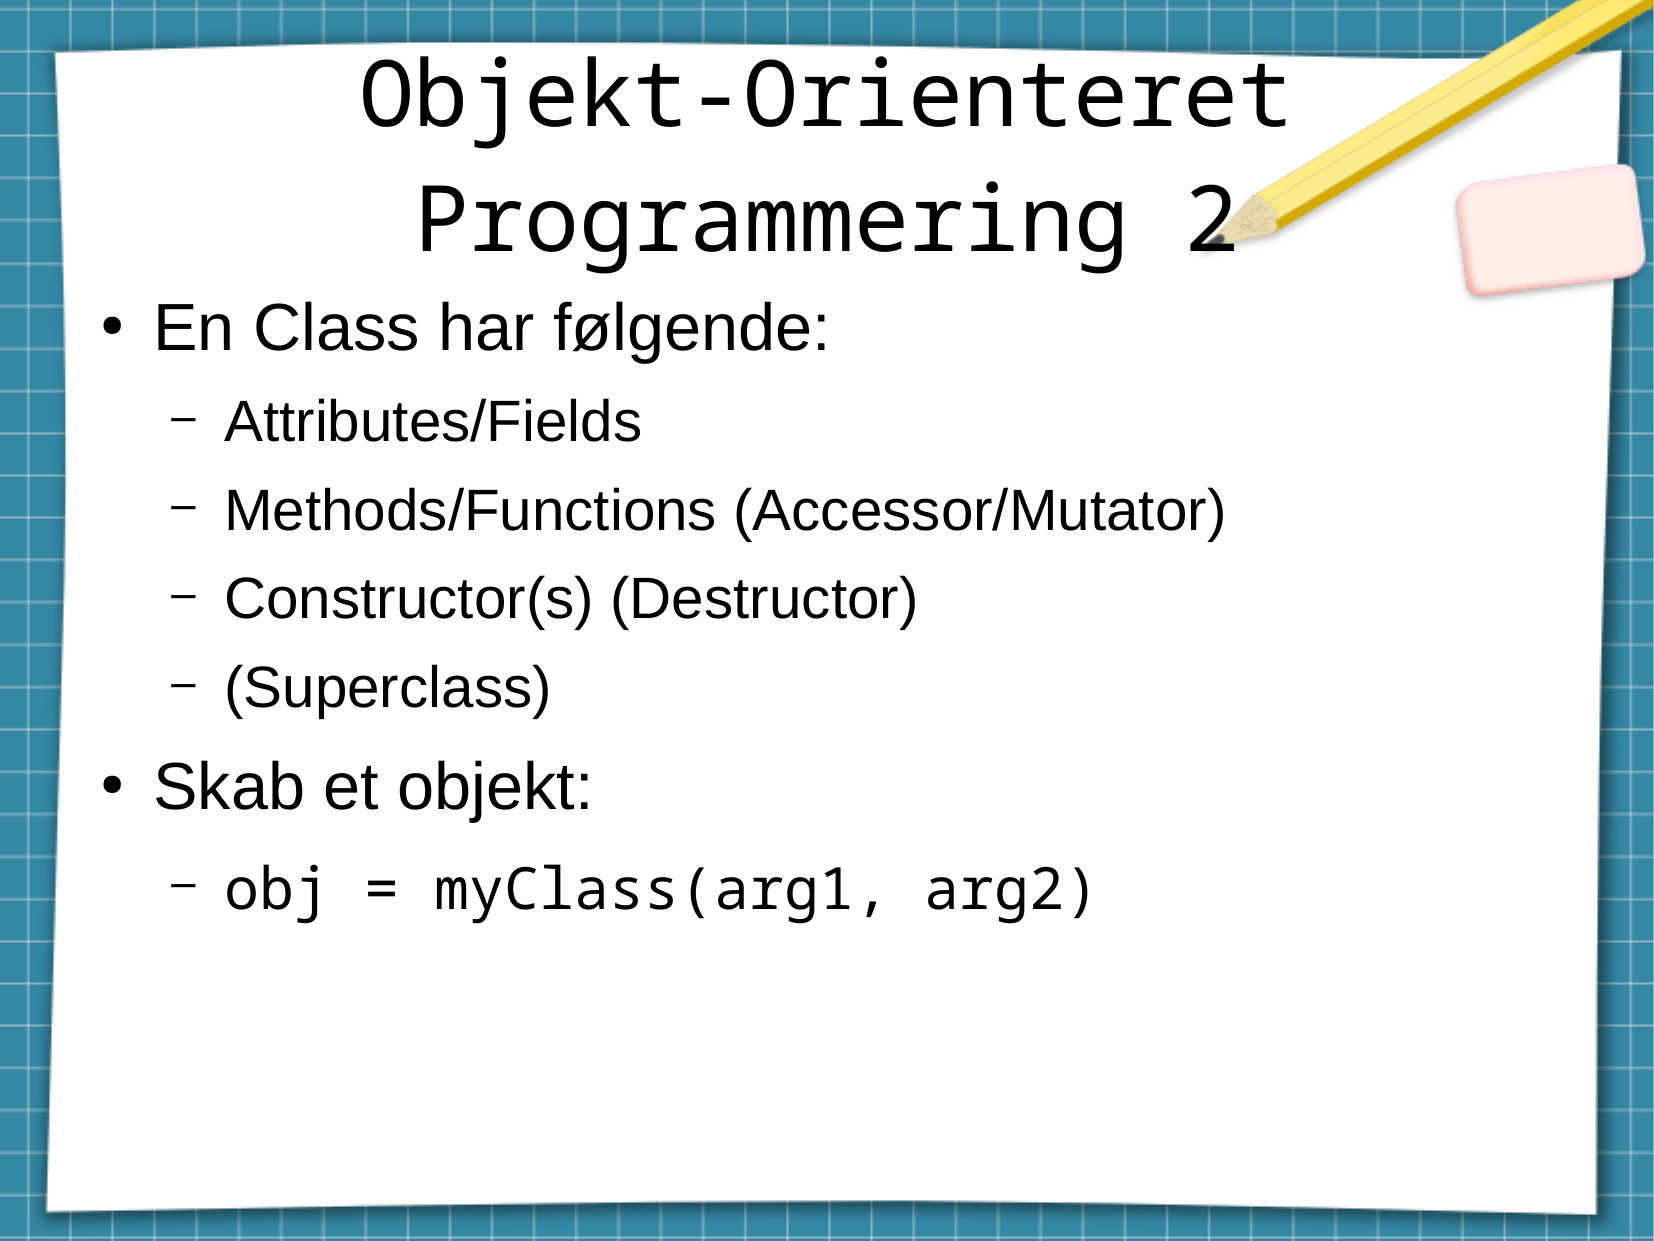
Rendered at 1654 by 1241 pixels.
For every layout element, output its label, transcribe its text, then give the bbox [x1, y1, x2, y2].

title Objekt-Orienteret Programmering 2 [82, 37, 1571, 269]
list En Class har følgende: Attributes/Fields Methods/Functions (Accessor/Mutator) Constructor(s) (Destructor) (Superclass) Skab et objekt: obj = myClass(arg1, arg2) [82, 290, 1571, 1010]
picture [0, 0, 1654, 1241]
